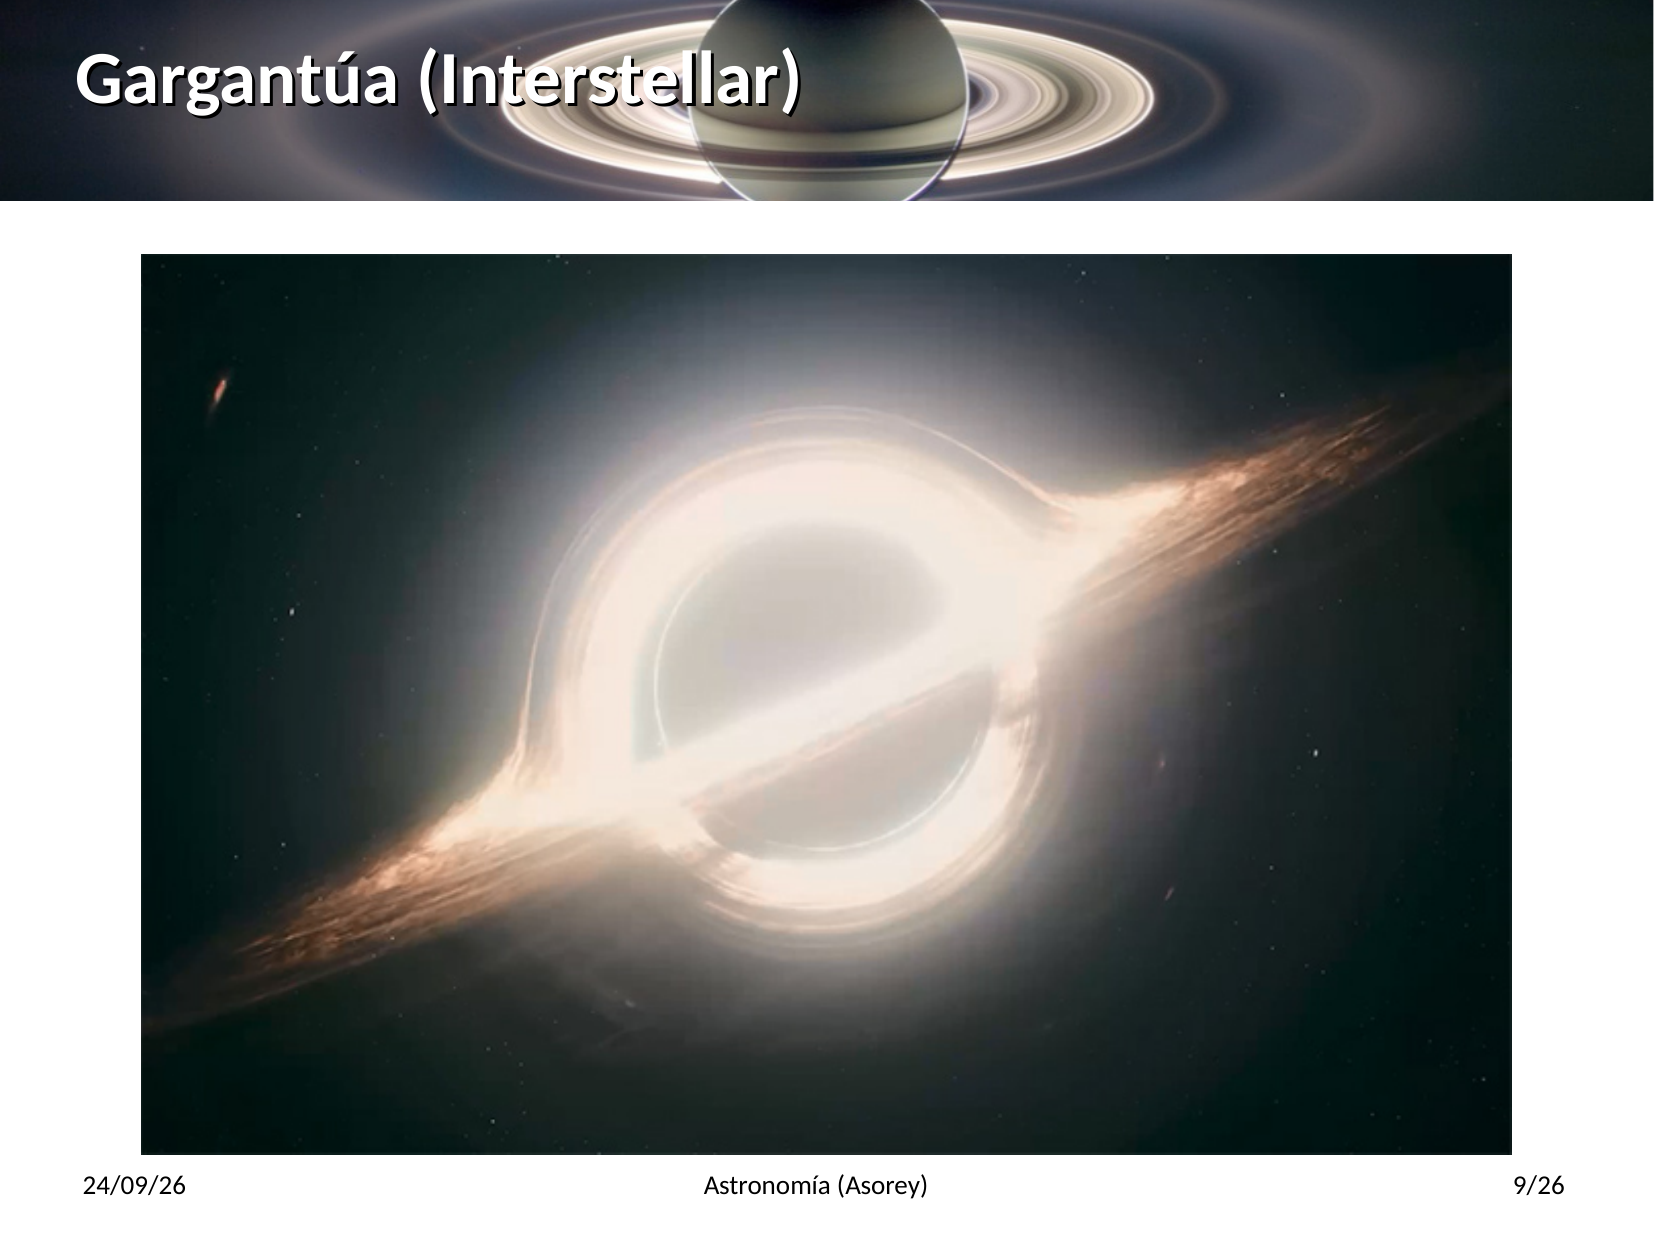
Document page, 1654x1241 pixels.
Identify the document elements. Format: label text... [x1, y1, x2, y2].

title Gargantúa (Interstellar) [75, 19, 1564, 151]
picture [141, 254, 1512, 1156]
picture [0, 0, 1654, 201]
